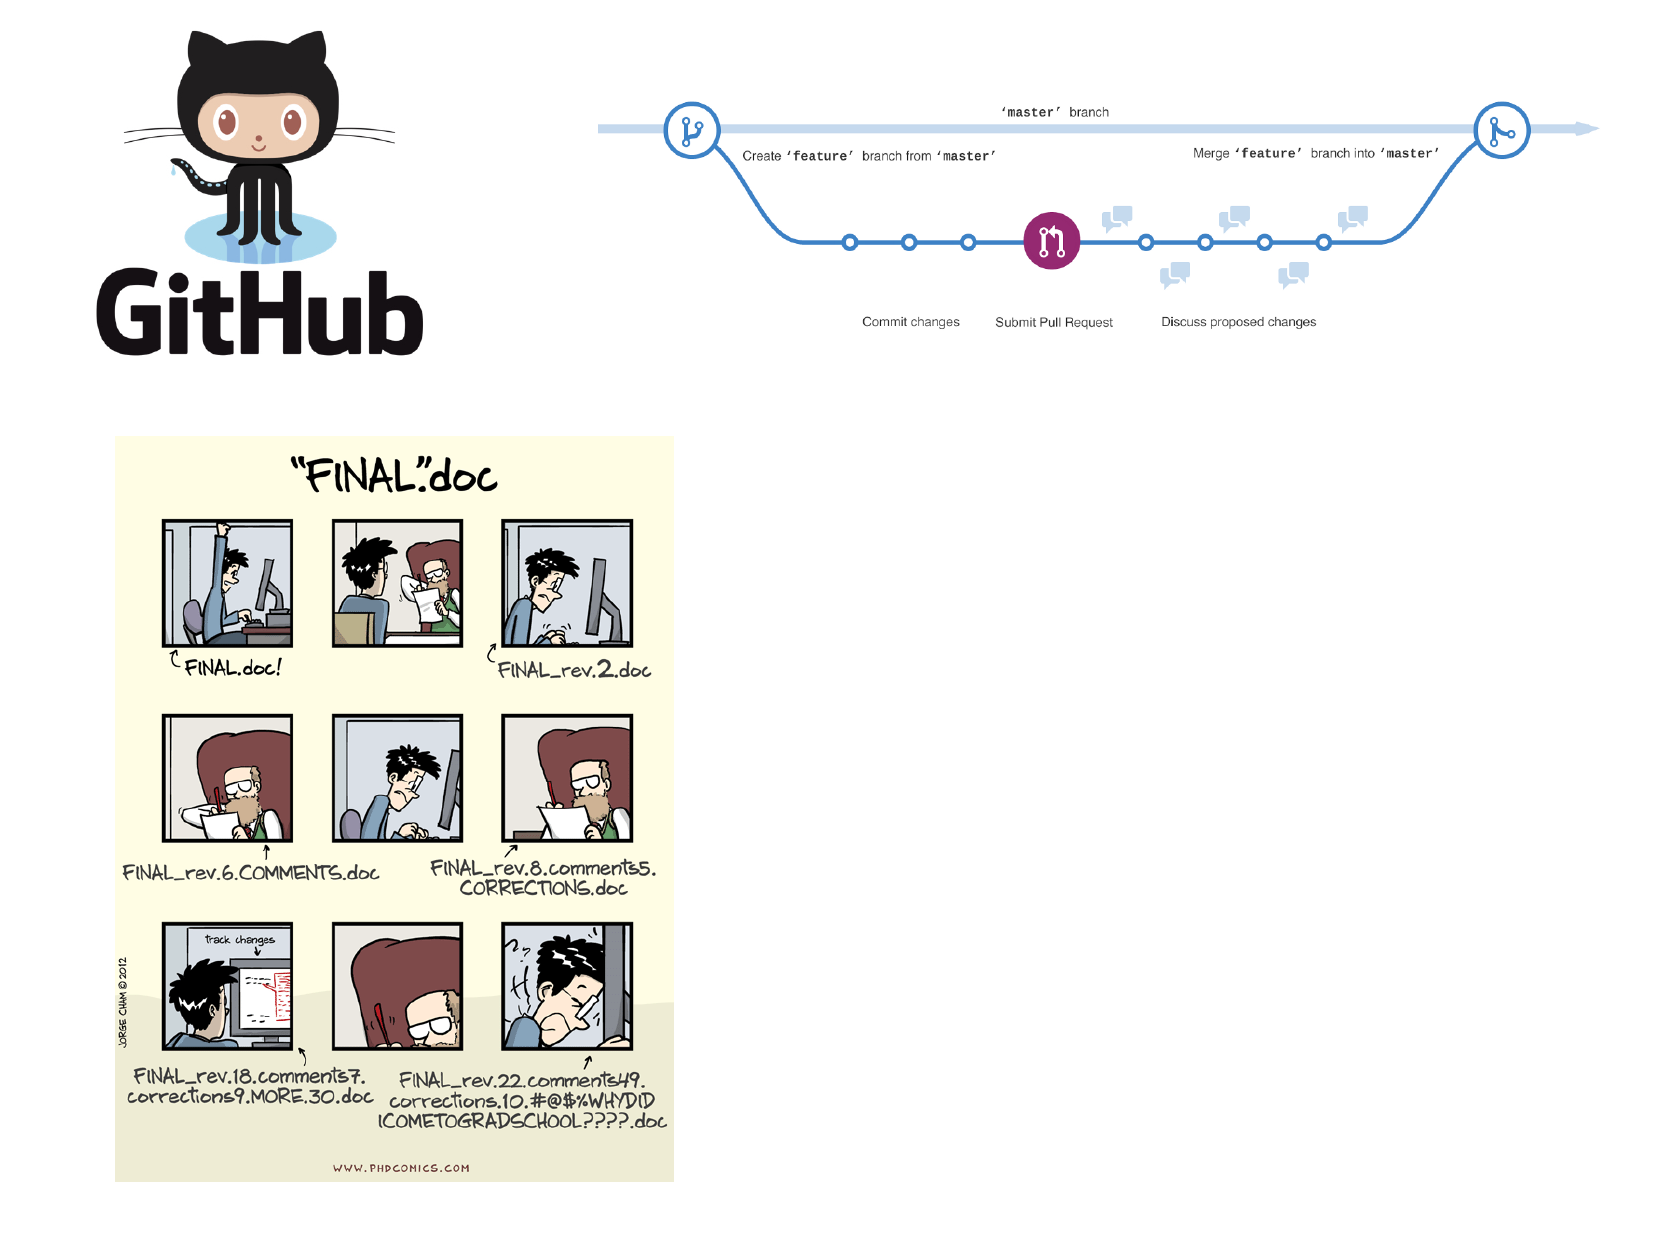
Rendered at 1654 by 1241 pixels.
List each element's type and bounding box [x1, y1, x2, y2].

picture [11, 23, 508, 390]
picture [536, 70, 1654, 355]
picture [115, 436, 674, 1182]
